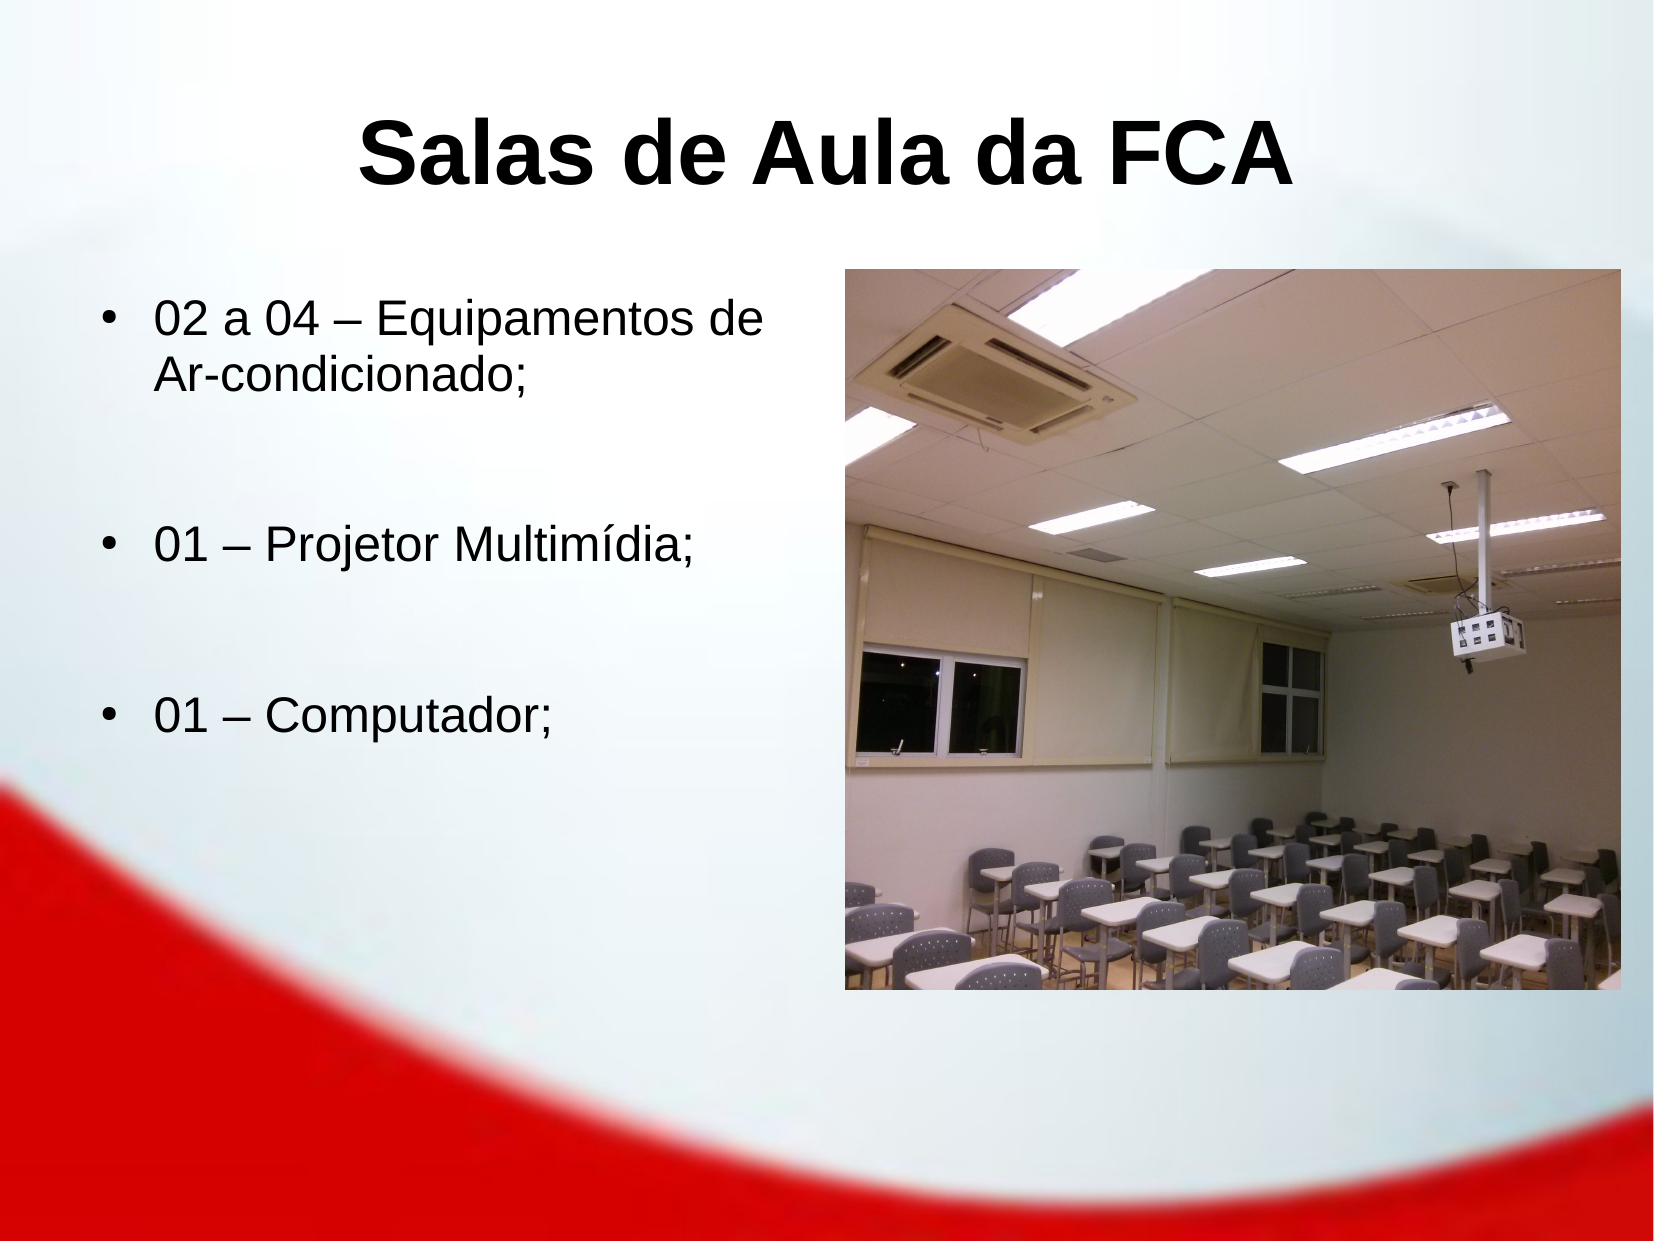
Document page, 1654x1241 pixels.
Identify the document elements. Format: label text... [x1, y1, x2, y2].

picture [0, 0, 1654, 1241]
list 02 a 04 – Equipamentos de Ar-condicionado; 01 – Projetor Multimídia; 01 – Computador; [82, 290, 809, 1010]
title Salas de Aula da FCA [82, 49, 1571, 257]
